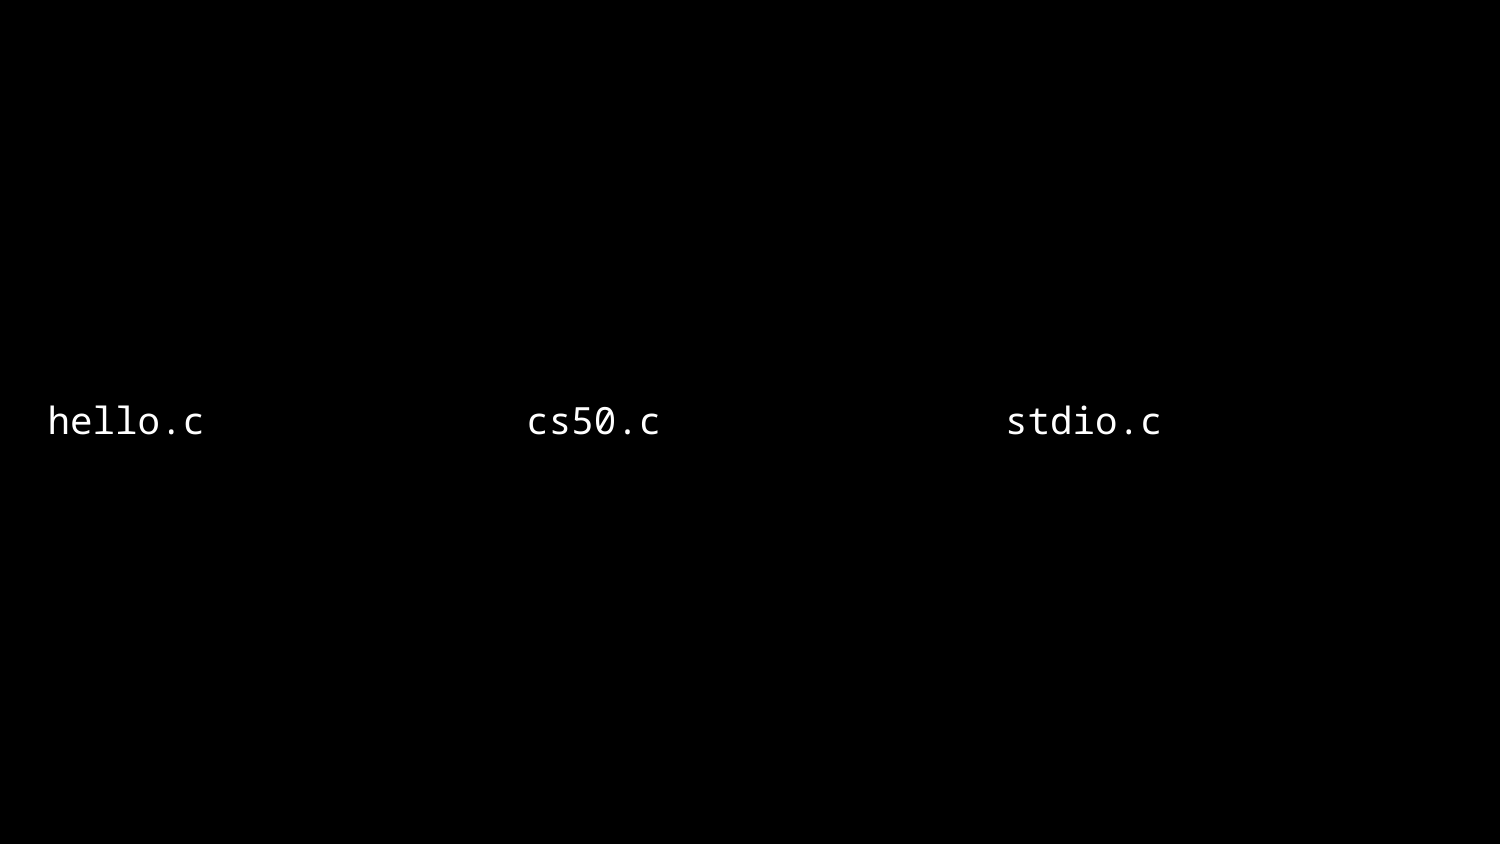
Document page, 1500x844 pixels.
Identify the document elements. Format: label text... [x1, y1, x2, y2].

list hello.c [32, 9, 510, 830]
list cs50.c [511, 9, 989, 830]
list stdio.c [990, 9, 1468, 830]
